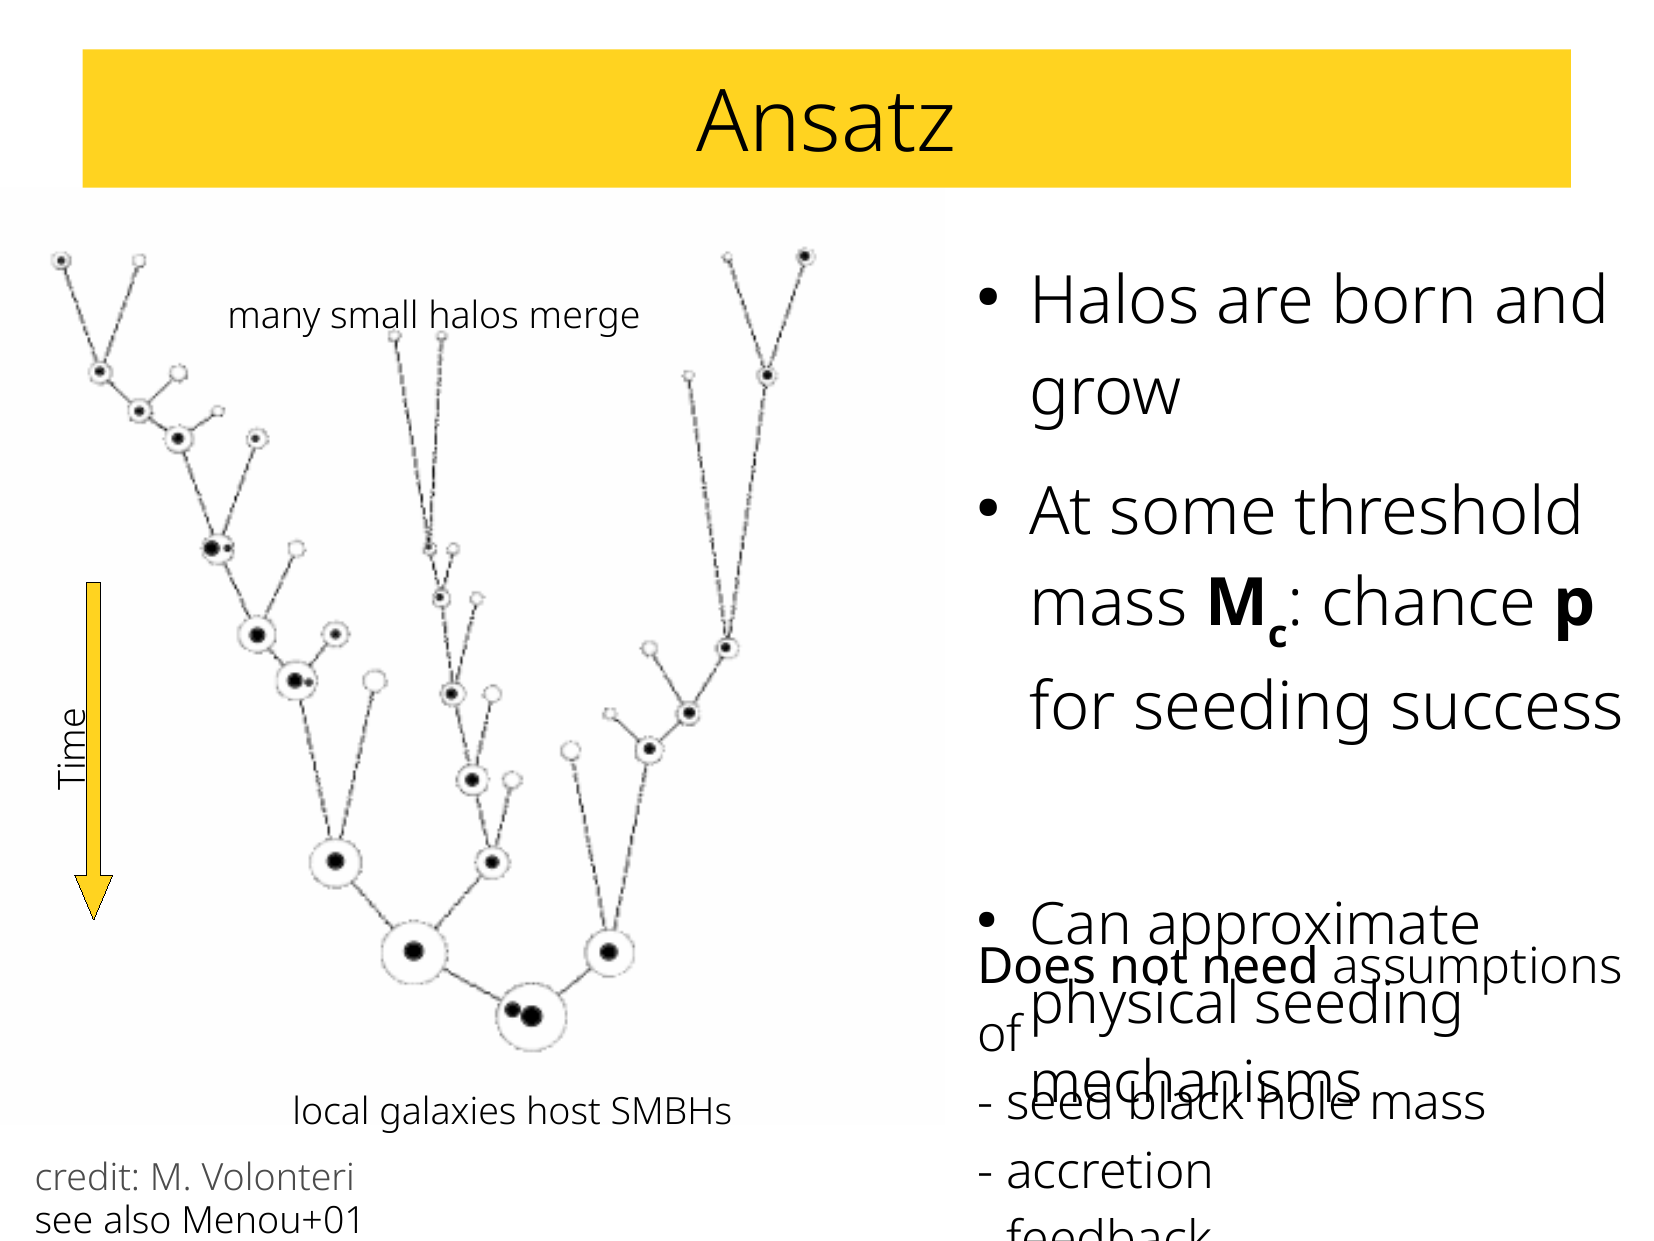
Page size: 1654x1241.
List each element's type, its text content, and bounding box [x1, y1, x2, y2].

text_box [86, 582, 101, 673]
title Ansatz [82, 49, 1571, 188]
text_box many small halos merge [212, 280, 684, 364]
text_box [74, 826, 113, 920]
list Halos are born and grow At some threshold mass Mc: chance p for seeding success Can approximate physical seeding mechanisms [958, 252, 1654, 1077]
picture [0, 187, 945, 1126]
text_box credit: M. Volonteri [19, 1142, 277, 1241]
text_box Does not need assumptions of - seed black hole mass - accretion - feedback - galaxies [962, 922, 1654, 1209]
text_box Time [37, 673, 121, 826]
text_box local galaxies host SMBHs [277, 1077, 1092, 1241]
